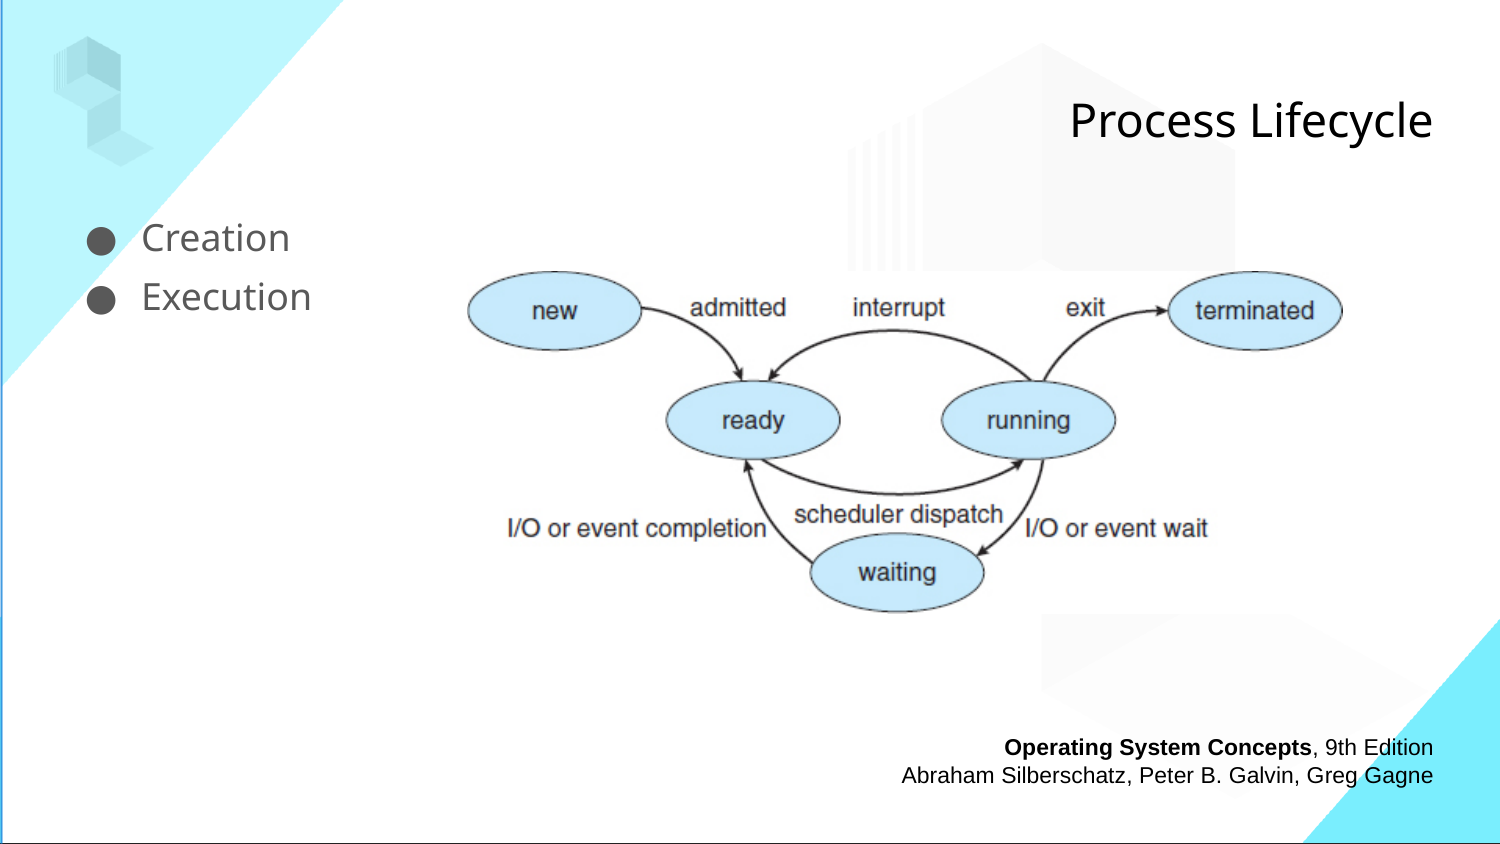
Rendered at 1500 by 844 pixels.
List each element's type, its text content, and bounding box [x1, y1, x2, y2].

picture [0, 0, 1500, 844]
text_box Operating System Concepts, 9th Edition Abraham Silberschatz, Peter B. Galvin, Greg Gagne [766, 717, 1449, 803]
title Process Lifecycle [51, 72, 1449, 167]
list Creation Execution [51, 189, 1449, 750]
